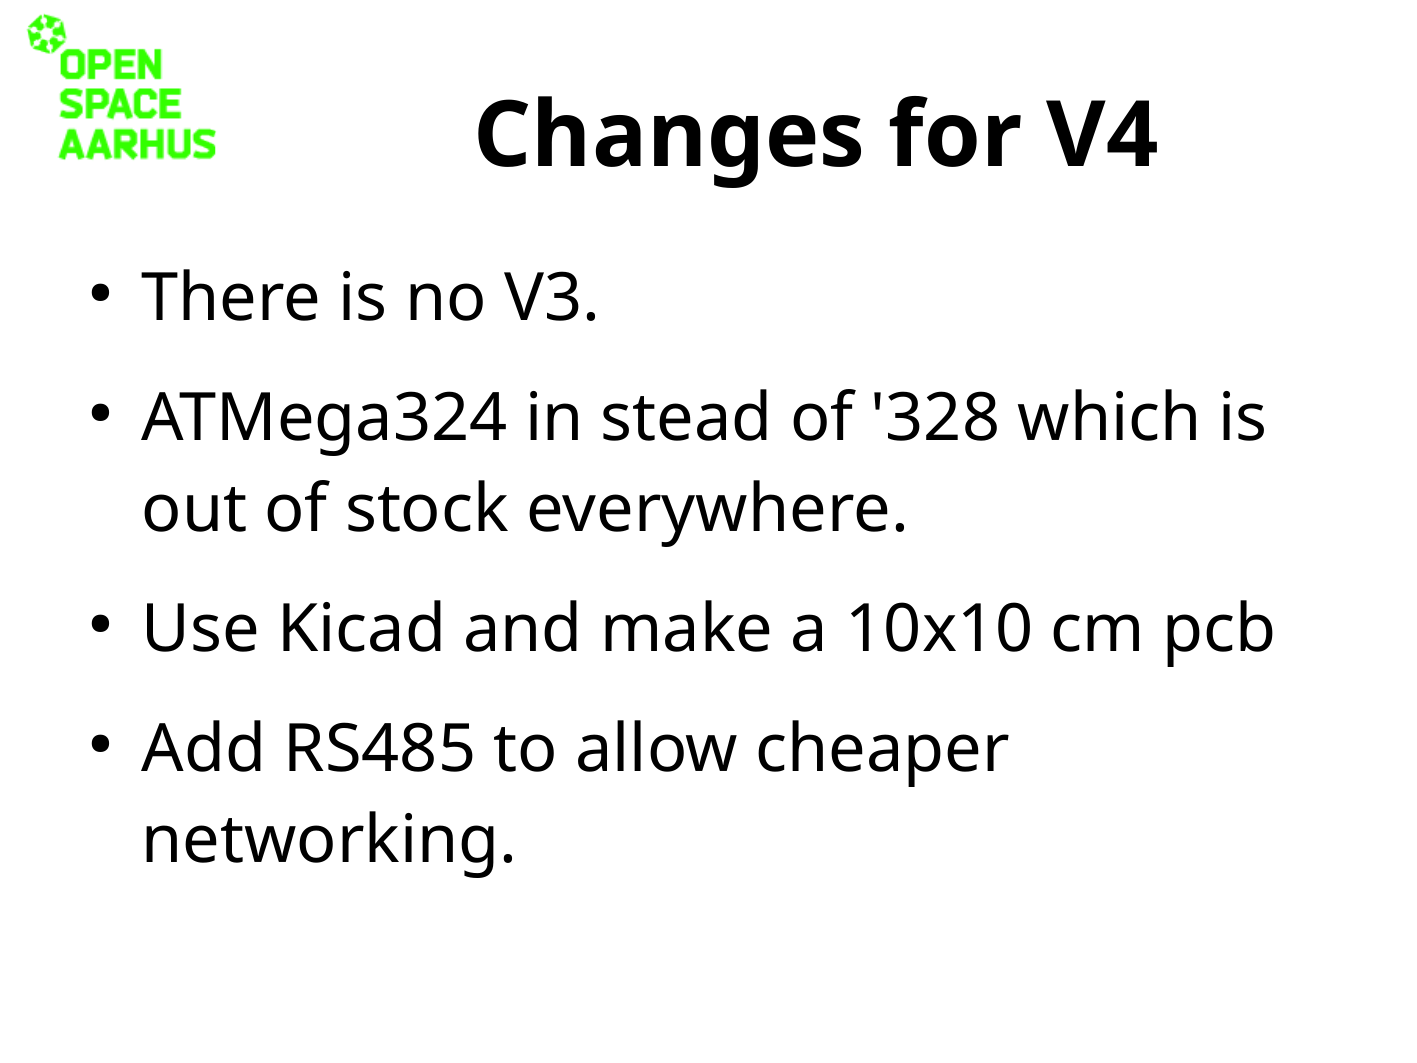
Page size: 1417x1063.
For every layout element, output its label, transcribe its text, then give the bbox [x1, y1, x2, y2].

picture [0, 0, 344, 188]
list There is no V3. ATMega324 in stead of '328 which is out of stock everywhere. Use Kicad and make a 10x10 cm pcb Add RS485 to allow cheaper networking. [70, 248, 1346, 950]
title Changes for V4 [286, 49, 1346, 213]
